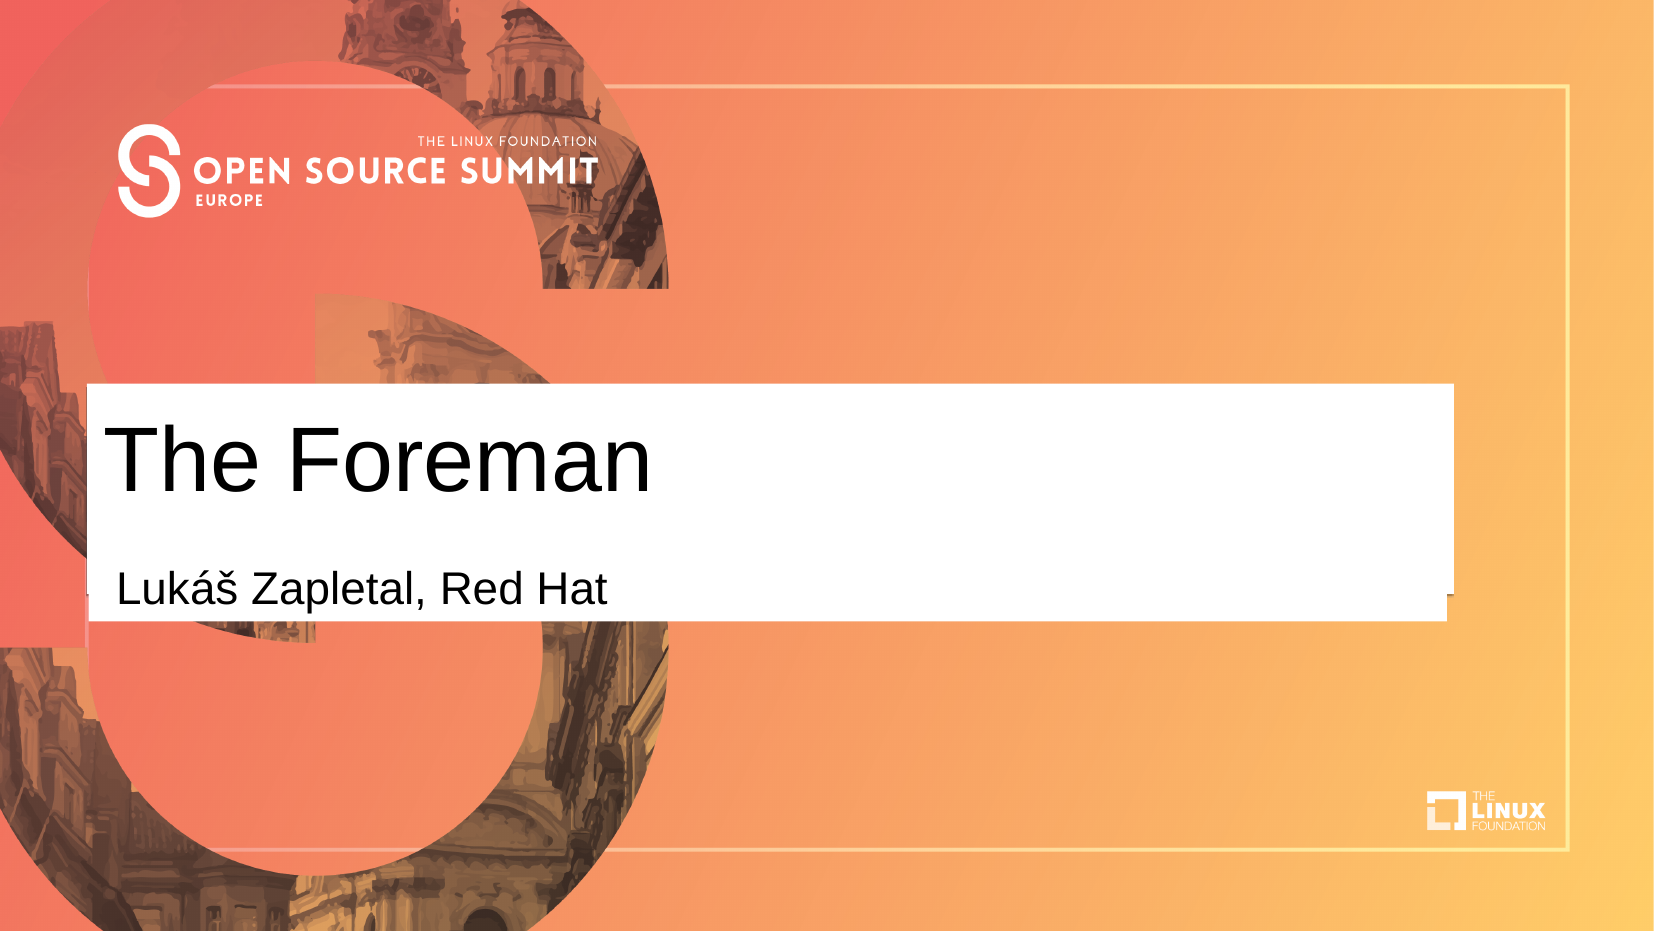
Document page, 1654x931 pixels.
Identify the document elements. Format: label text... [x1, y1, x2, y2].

picture [0, 0, 1654, 931]
text_box The Foreman Lukáš Zapletal, Red Hat [88, 401, 1447, 588]
